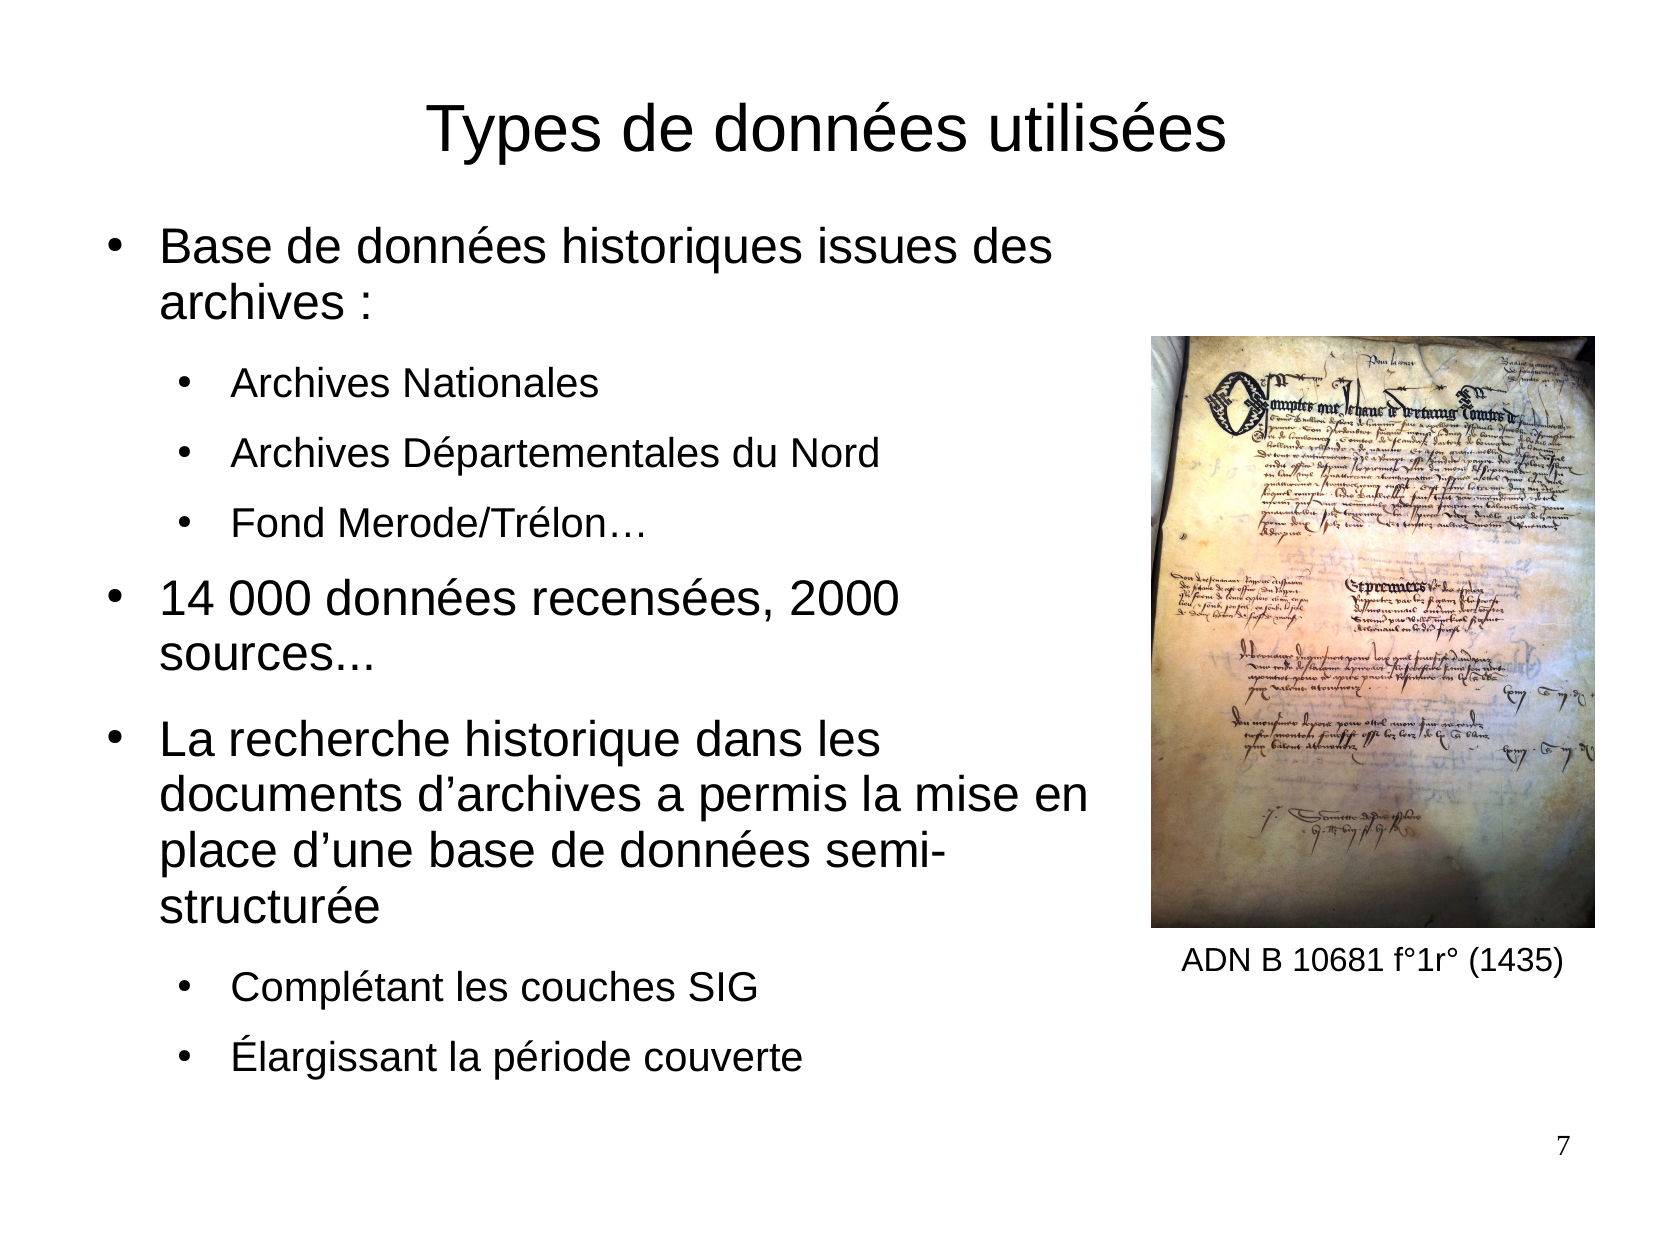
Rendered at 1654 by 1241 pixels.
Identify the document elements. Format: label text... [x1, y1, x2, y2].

picture [1151, 336, 1595, 928]
title Types de données utilisées [82, 49, 1571, 207]
list Base de données historiques issues des archives : Archives Nationales Archives Départementales du Nord Fond Merode/Trélon… 14 000 données recensées, 2000 sources... La recherche historique dans les documents d’archives a permis la mise en place d’une base de données semi-structurée Complétant les couches SIG Élargissant la période couverte [88, 218, 1128, 1082]
text_box ADN B 10681 f°1r° (1435) [1151, 934, 1595, 987]
